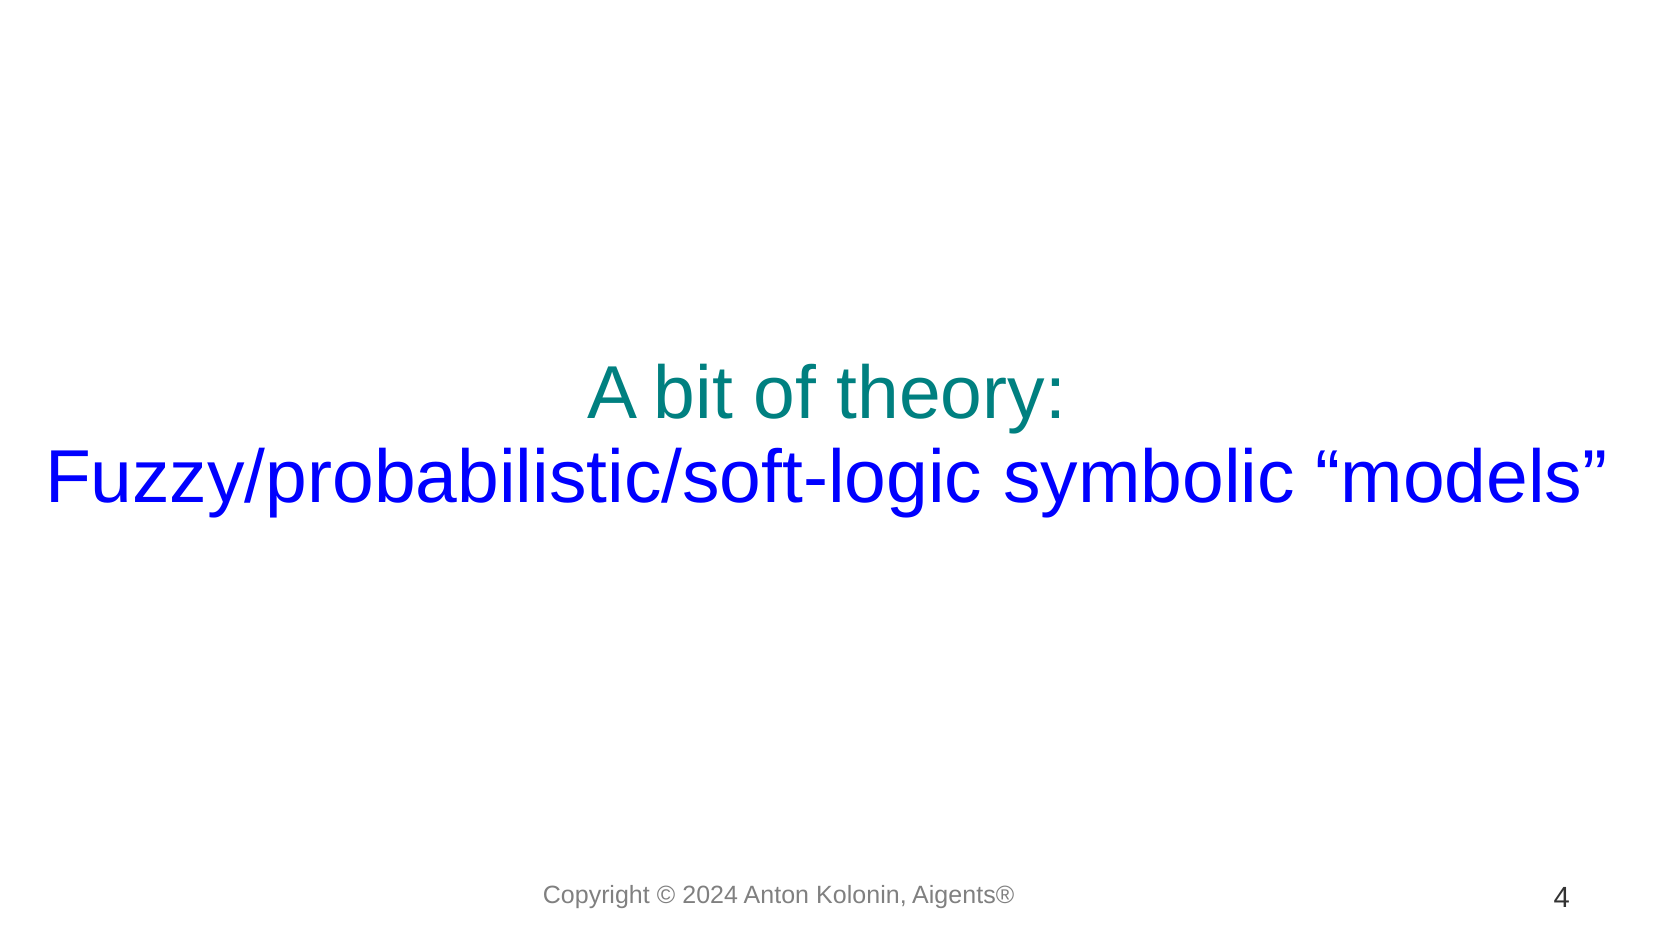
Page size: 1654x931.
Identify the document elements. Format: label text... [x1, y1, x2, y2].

text_box A bit of theory: Fuzzy/probabilistic/soft-logic symbolic “models” [0, 343, 1654, 526]
